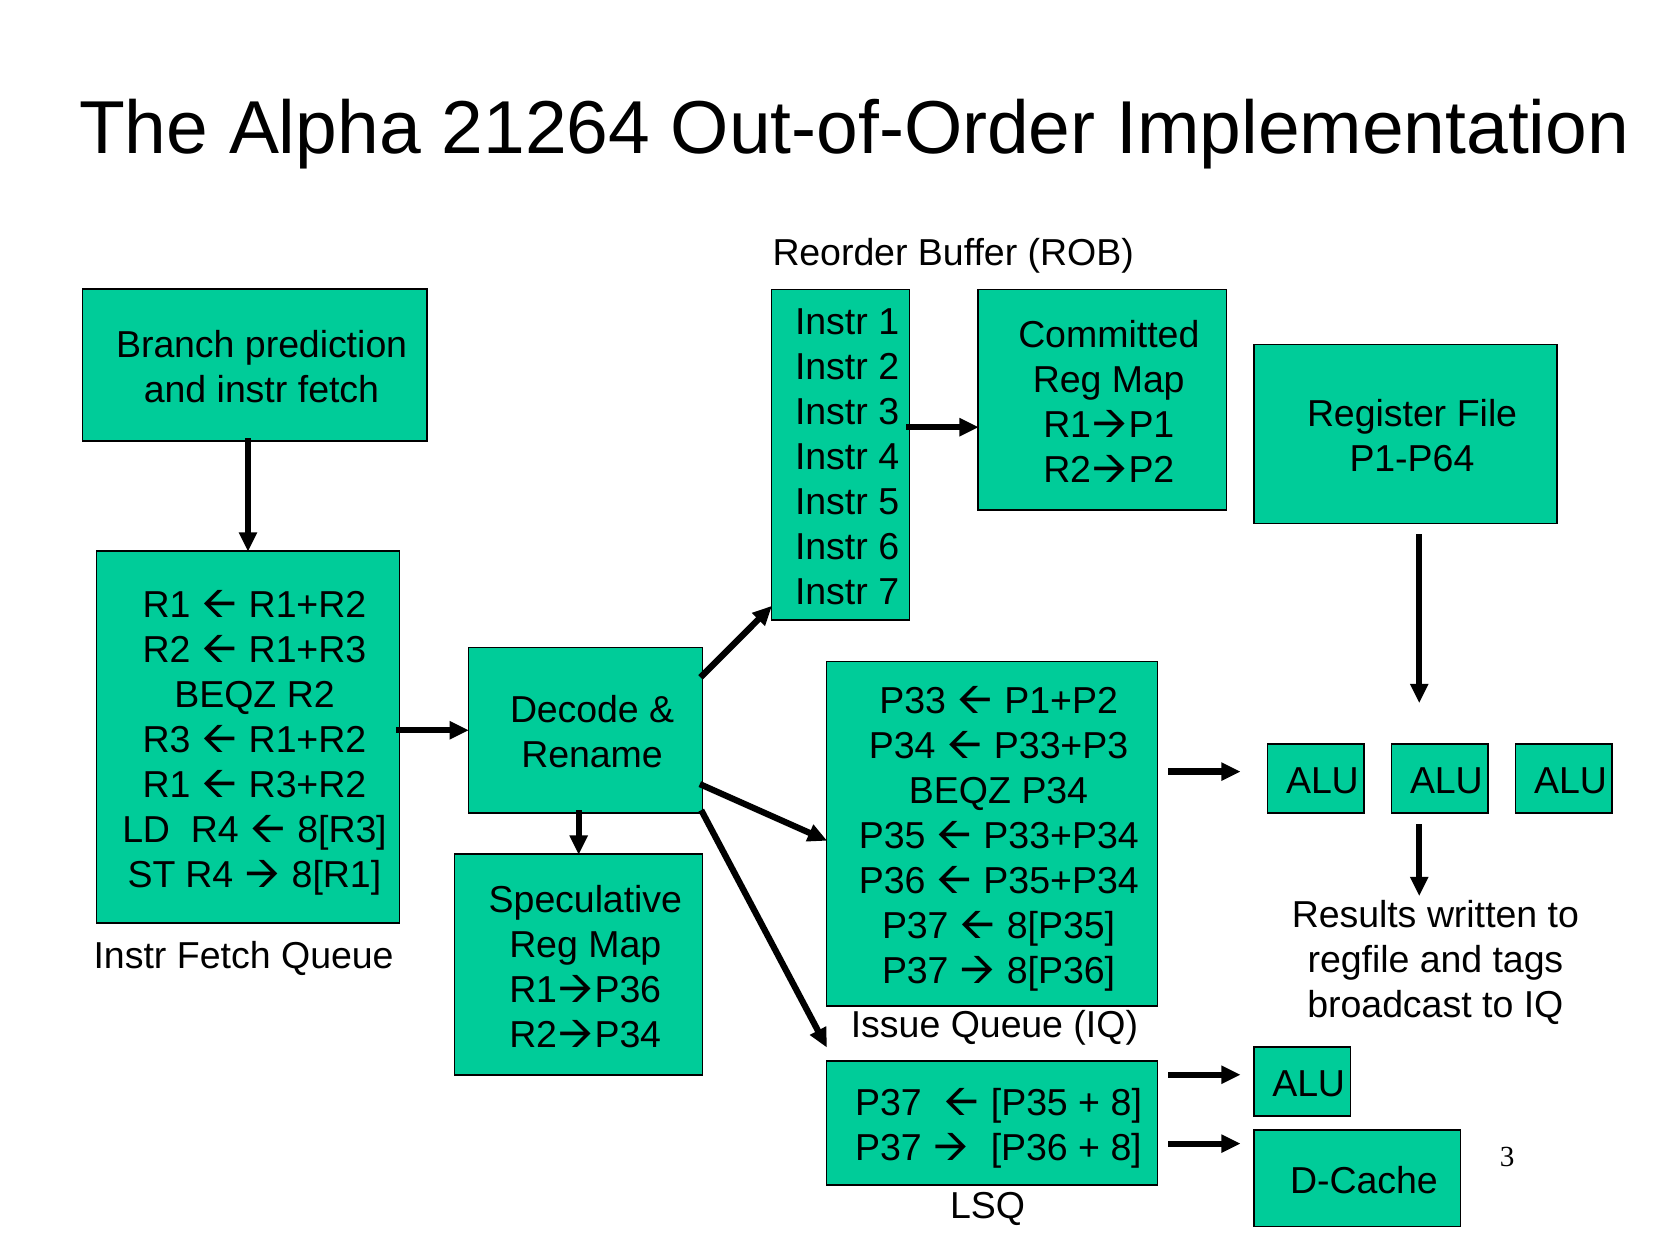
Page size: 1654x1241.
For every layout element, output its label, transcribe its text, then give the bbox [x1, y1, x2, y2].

text_box <number> [1461, 1129, 1530, 1213]
text_box ALU [1267, 743, 1365, 813]
text_box Register File P1-P64 [1253, 344, 1557, 524]
text_box Committed Reg Map R1P1 R2P2 [978, 289, 1227, 510]
text_box LSQ [922, 1173, 1041, 1235]
text_box Issue Queue (IQ) [822, 992, 1154, 1053]
text_box Branch prediction and instr fetch [82, 289, 428, 441]
text_box The Alpha 21264 Out-of-Order Implementation [64, 71, 1646, 177]
text_box Reorder Buffer (ROB) [744, 220, 1149, 281]
text_box ALU [1391, 743, 1489, 813]
text_box Instr Fetch Queue [65, 923, 409, 984]
text_box ALU [1253, 1047, 1351, 1117]
text_box <number> [1184, 1129, 1253, 1213]
text_box Results written to regfile and tags broadcast to IQ [1263, 881, 1595, 1033]
text_box ALU [1515, 743, 1613, 813]
text_box Decode & Rename [468, 647, 703, 813]
text_box Speculative Reg Map R1P36 R2P34 [454, 854, 703, 1075]
text_box P33  P1+P2 P34  P33+P3 BEQZ P34 P35  P33+P34 P36  P35+P34 P37  8[P35] P37  8[P36] [826, 661, 1158, 1006]
text_box Instr 1 Instr 2 Instr 3 Instr 4 Instr 5 Instr 6 Instr 7 [771, 289, 910, 621]
text_box P37  [P35 + 8] P37  [P36 + 8] [826, 1060, 1158, 1185]
text_box R1  R1+R2 R2  R1+R3 BEQZ R2 R3  R1+R2 R1  R3+R2 LD R4  8[R3] ST R4  8[R1] [96, 551, 400, 923]
text_box D-Cache [1253, 1129, 1461, 1227]
